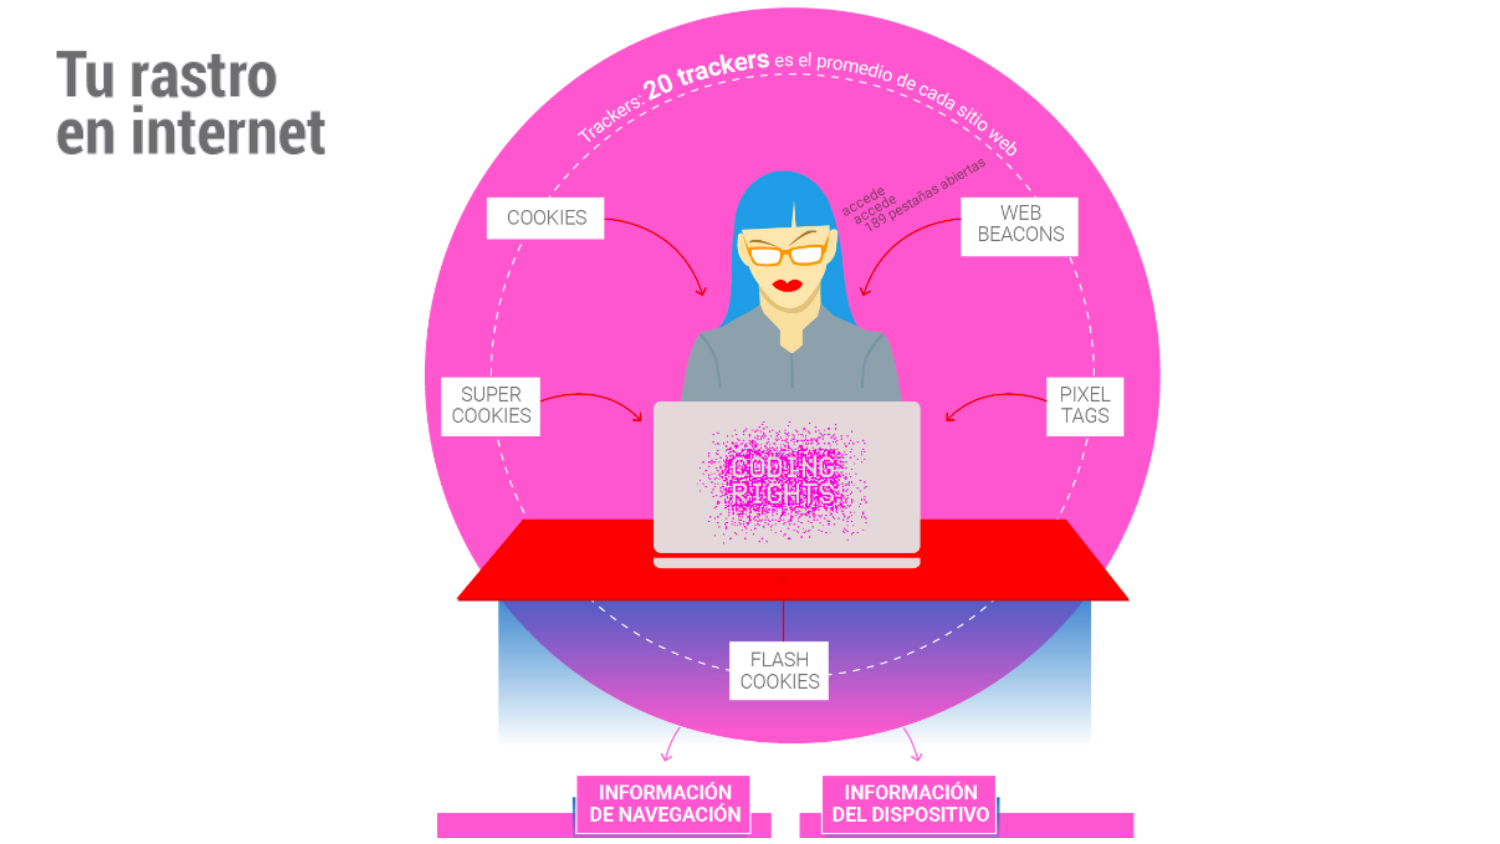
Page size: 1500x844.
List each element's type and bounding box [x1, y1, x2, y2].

picture [38, 5, 1259, 838]
